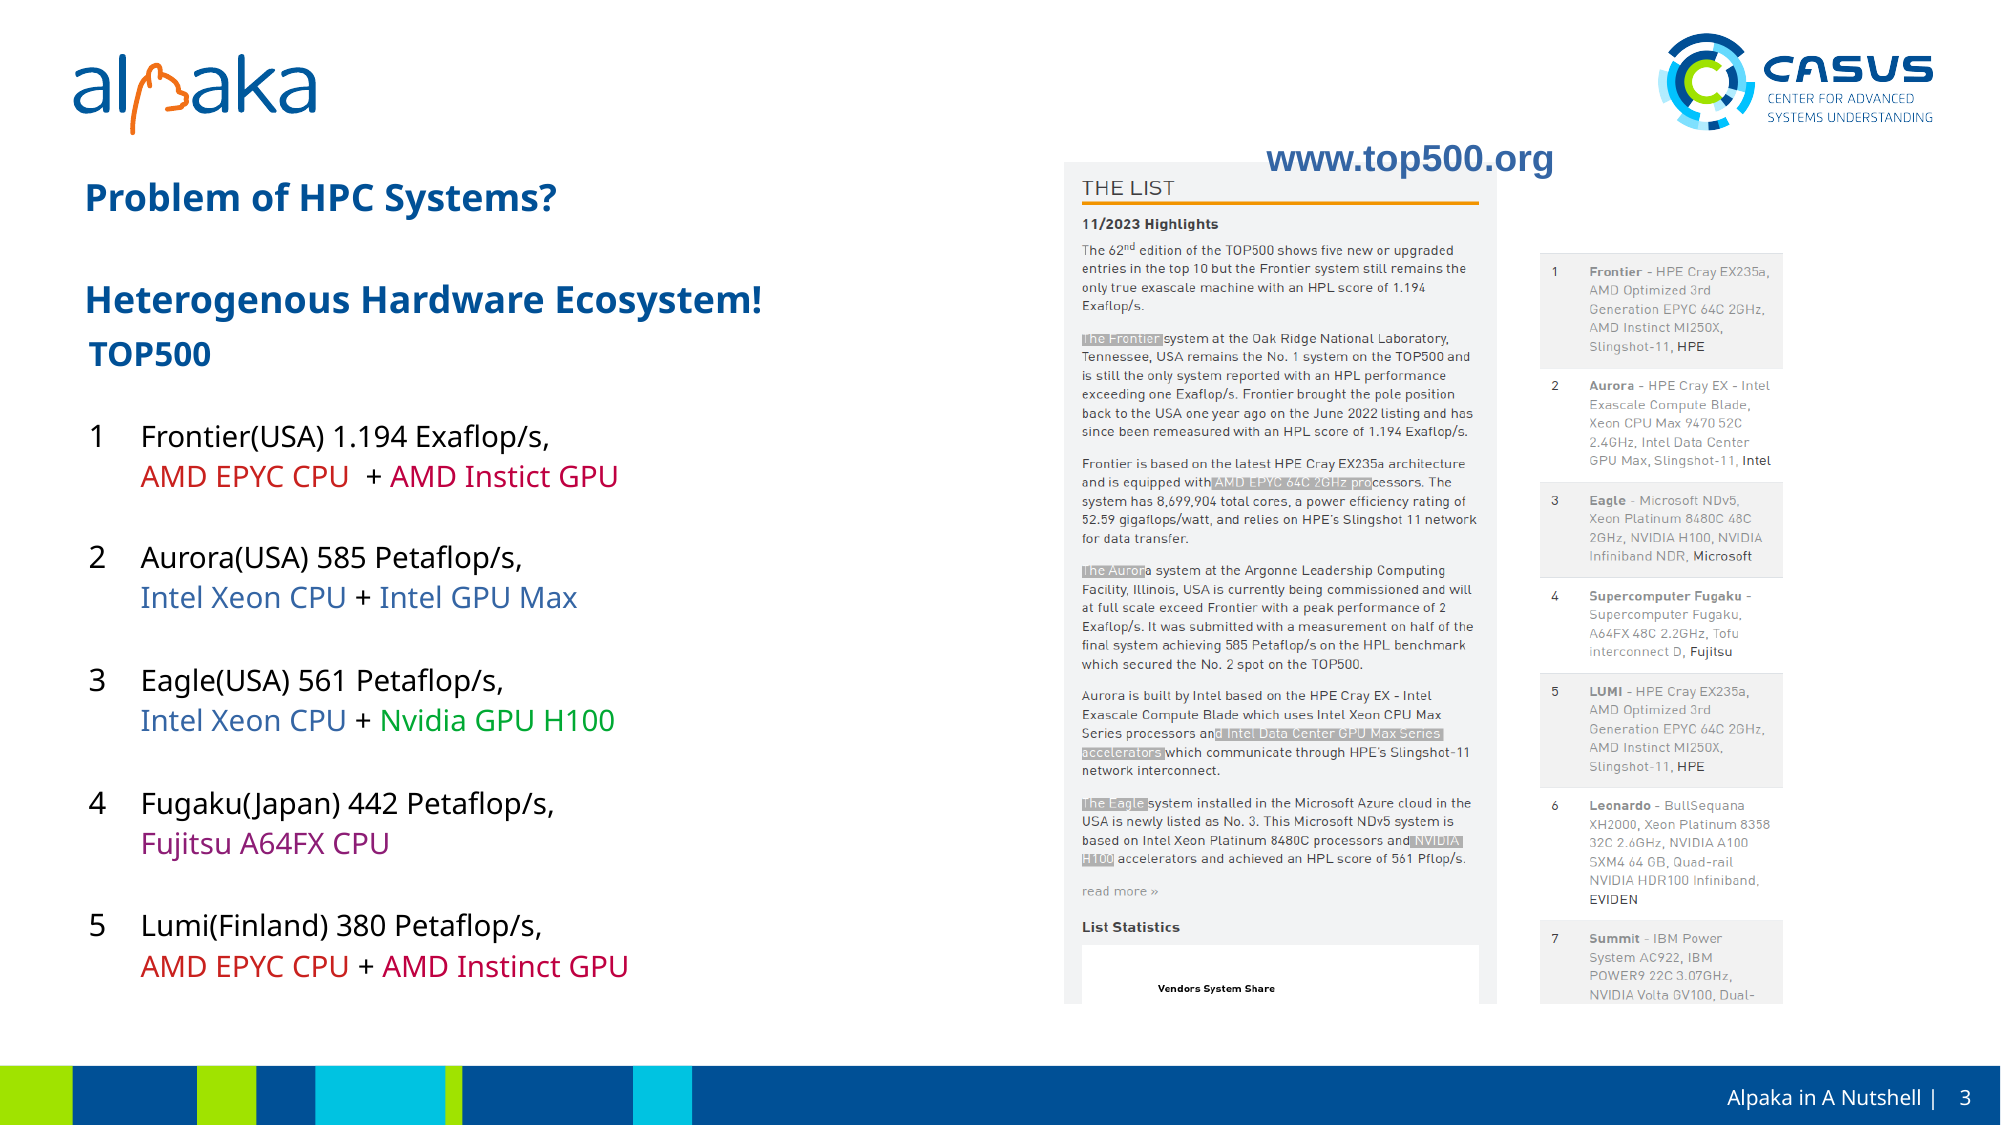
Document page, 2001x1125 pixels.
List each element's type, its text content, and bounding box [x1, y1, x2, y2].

picture [1658, 33, 1933, 131]
picture [72, 53, 317, 136]
list TOP500 Frontier(USA) 1.194 Exaflop/s, AMD EPYC CPU + AMD Instict GPU Aurora(USA) 585 Petaflop/s, Intel Xeon CPU + Intel GPU Max Eagle(USA) 561 Petaflop/s, Intel Xeon CPU + Nvidia GPU H100 Fugaku(Japan) 442 Petaflop/s, Fujitsu A64FX CPU Lumi(Finland) 380 Petaflop/s, AMD EPYC CPU + AMD Instinct GPU [88, 330, 963, 993]
list Problem of HPC Systems? Heterogenous Hardware Ecosystem! [84, 171, 934, 337]
picture [1022, 162, 1843, 1004]
text_box www.top500.org [1251, 129, 1630, 229]
